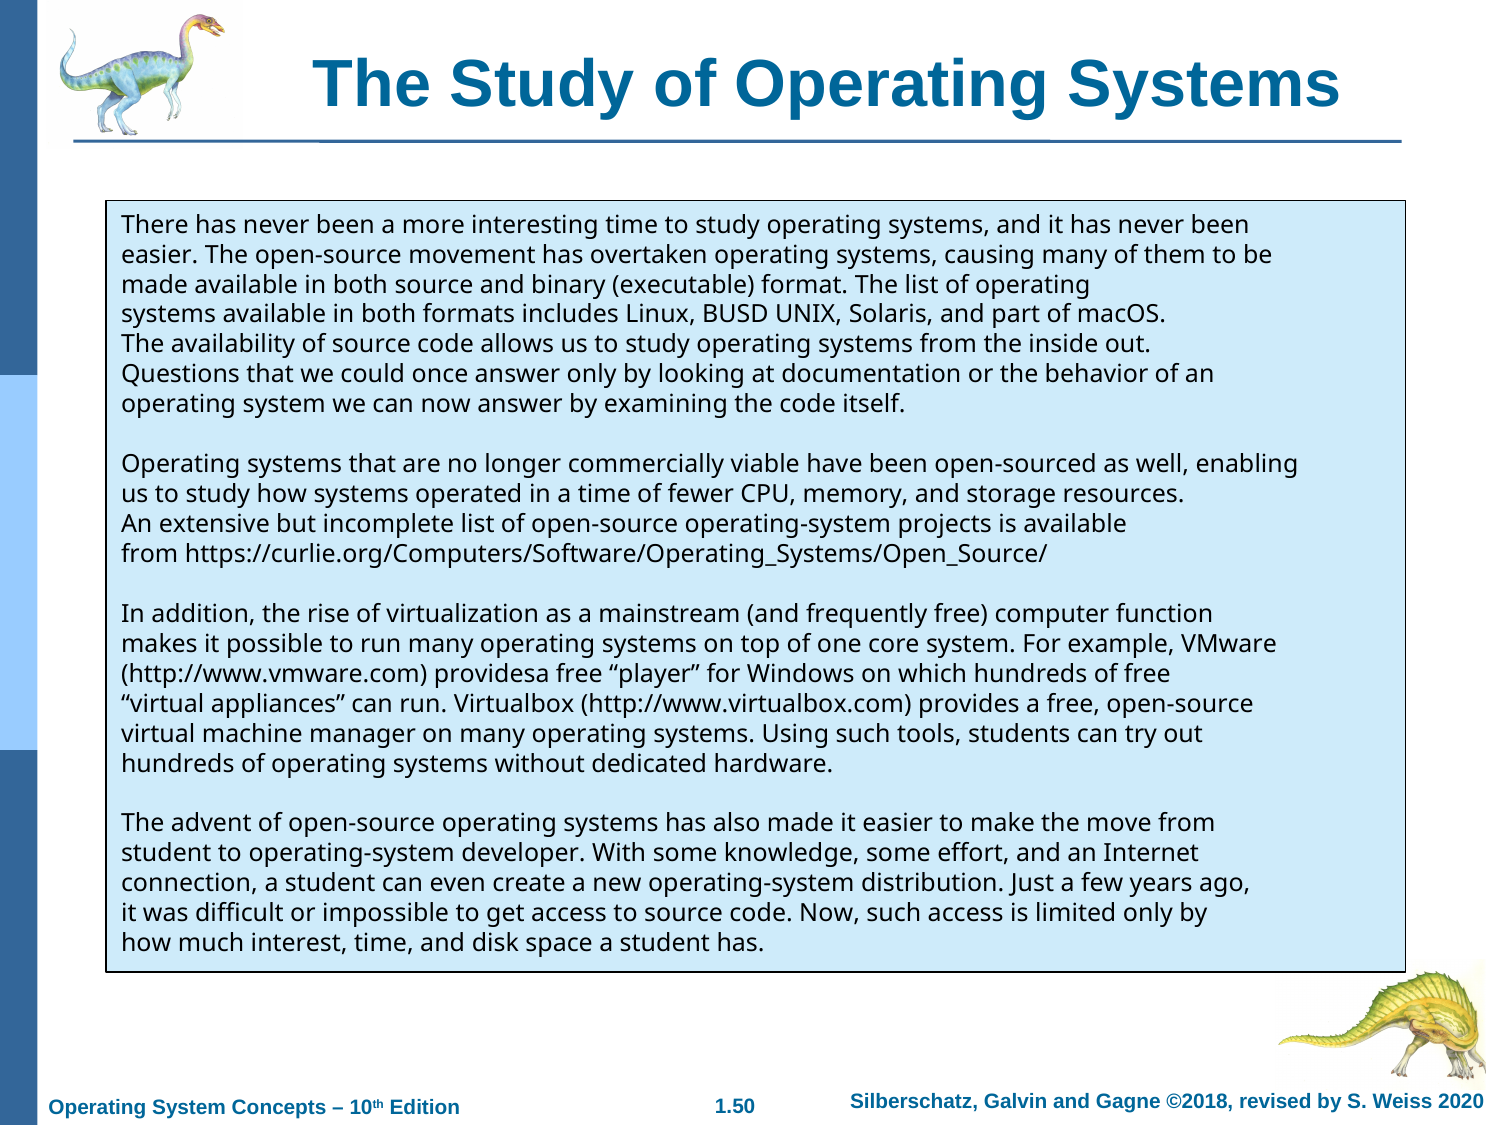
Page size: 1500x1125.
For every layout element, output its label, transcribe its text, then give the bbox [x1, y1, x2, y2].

text_box The Study of Operating Systems [169, 32, 1486, 128]
picture [1275, 959, 1486, 1090]
text_box There has never been a more interesting time to study operating systems, and it has never been easier. The open-source movement has overtaken operating systems, causing many of them to be made available in both source and binary (executable) format. The list of operating systems available in both formats includes Linux, BUSD UNIX, Solaris, and part of macOS. The availability of source code allows us to study operating systems from the inside out. Questions that we could once answer only by looking at documentation or the behavior of an operating system we can now answer by examining the code itself. Operating systems that are no longer commercially viable have been open-sourced as well, enabling us to study how systems operated in a time of fewer CPU, memory, and storage resources. An extensive but incomplete list of open-source operating-system projects is available from https://curlie.org/Computers/Software/Operating_Systems/Open_Source/ In addition, the rise of virtualization as a mainstream (and frequently free) computer function makes it possible to run many operating systems on top of one core system. For example, VMware (http://www.vmware.com) providesa free “player” for Windows on which hundreds of free “virtual appliances” can run. Virtualbox (http://www.virtualbox.com) provides a free, open-source virtual machine manager on many operating systems. Using such tools, students can try out hundreds of operating systems without dedicated hardware. The advent of open-source operating systems has also made it easier to make the move from student to operating-system developer. With some knowledge, some effort, and an Internet connection, a student can even create a new operating-system distribution. Just a few years ago, it was difficult or impossible to get access to source code. Now, such access is limited only by how much interest, time, and disk space a student has. [106, 200, 1406, 973]
picture [46, 0, 243, 149]
